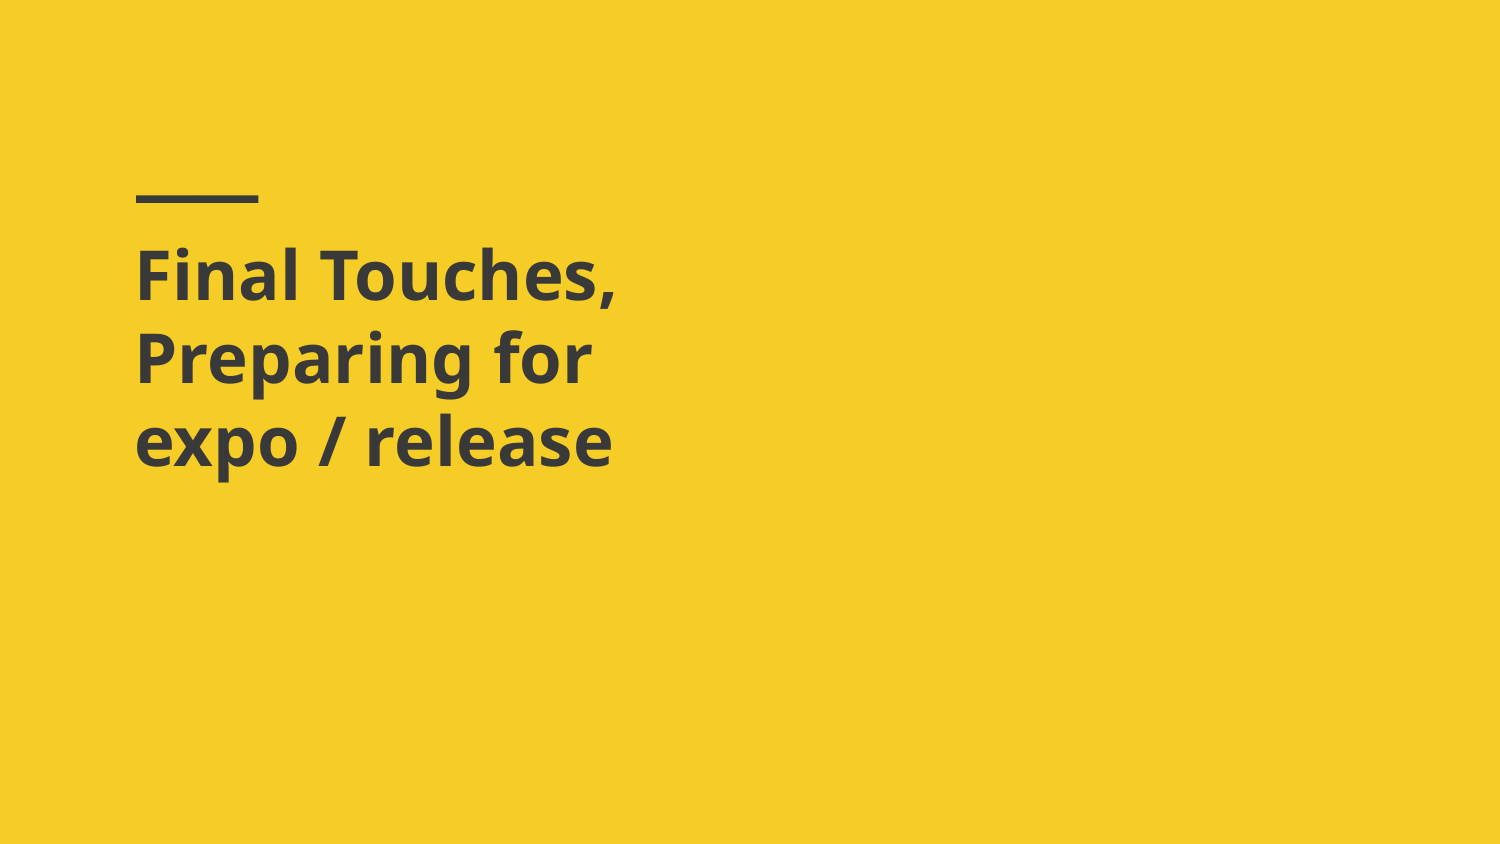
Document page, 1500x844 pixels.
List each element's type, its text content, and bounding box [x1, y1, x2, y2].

title Final Touches, Preparing for expo / release [119, 216, 1381, 496]
